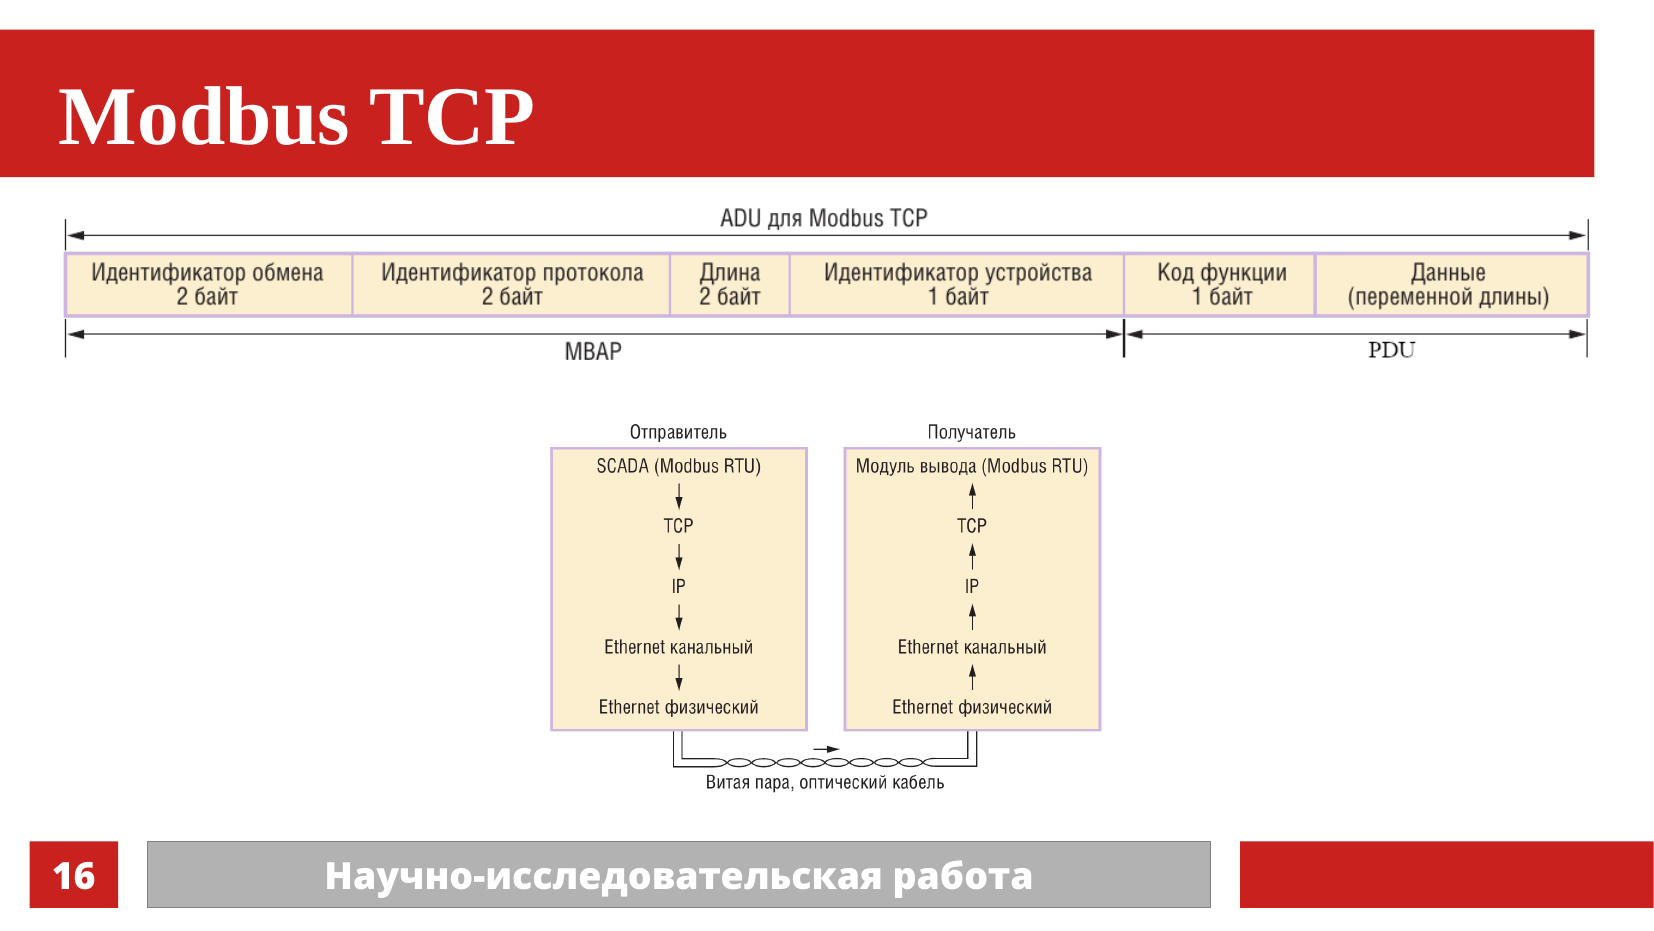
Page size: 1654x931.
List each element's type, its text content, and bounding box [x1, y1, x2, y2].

picture [544, 413, 1108, 798]
picture [59, 206, 1595, 366]
title Modbus TCP [59, 44, 1595, 163]
